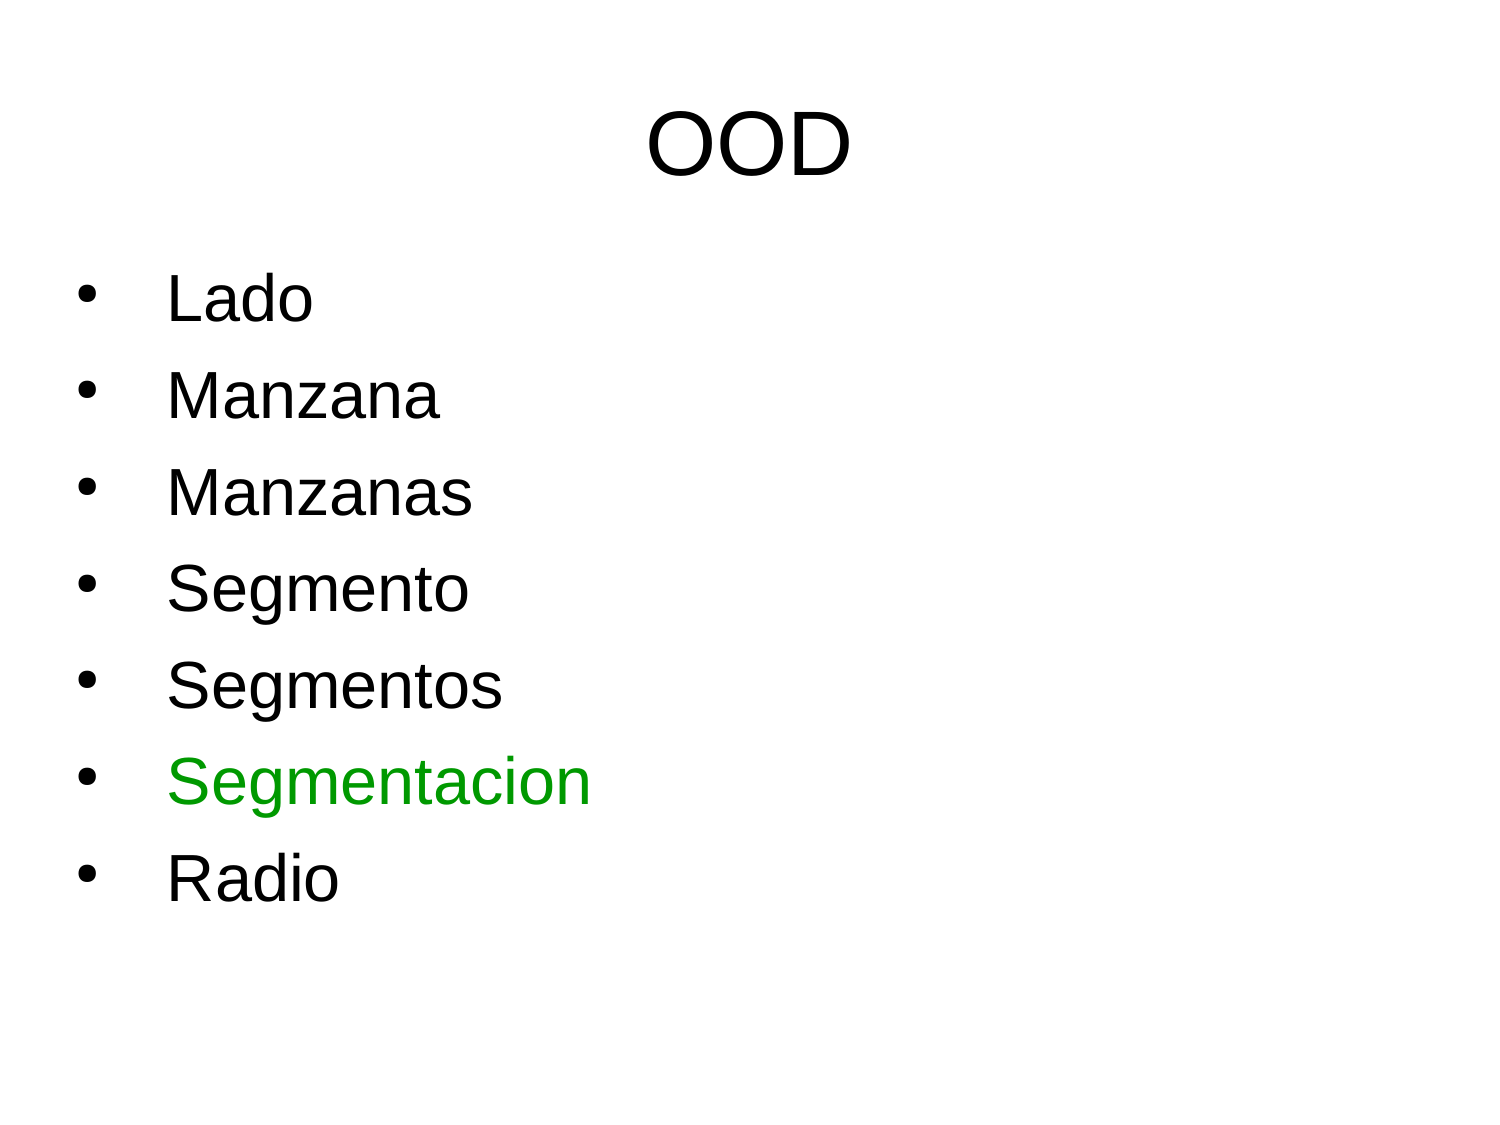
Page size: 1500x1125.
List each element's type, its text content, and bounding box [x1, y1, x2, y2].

title OOD [75, 45, 1425, 233]
subtitle Lado Manzana Manzanas Segmento Segmentos Segmentacion Radio [75, 255, 1425, 1012]
